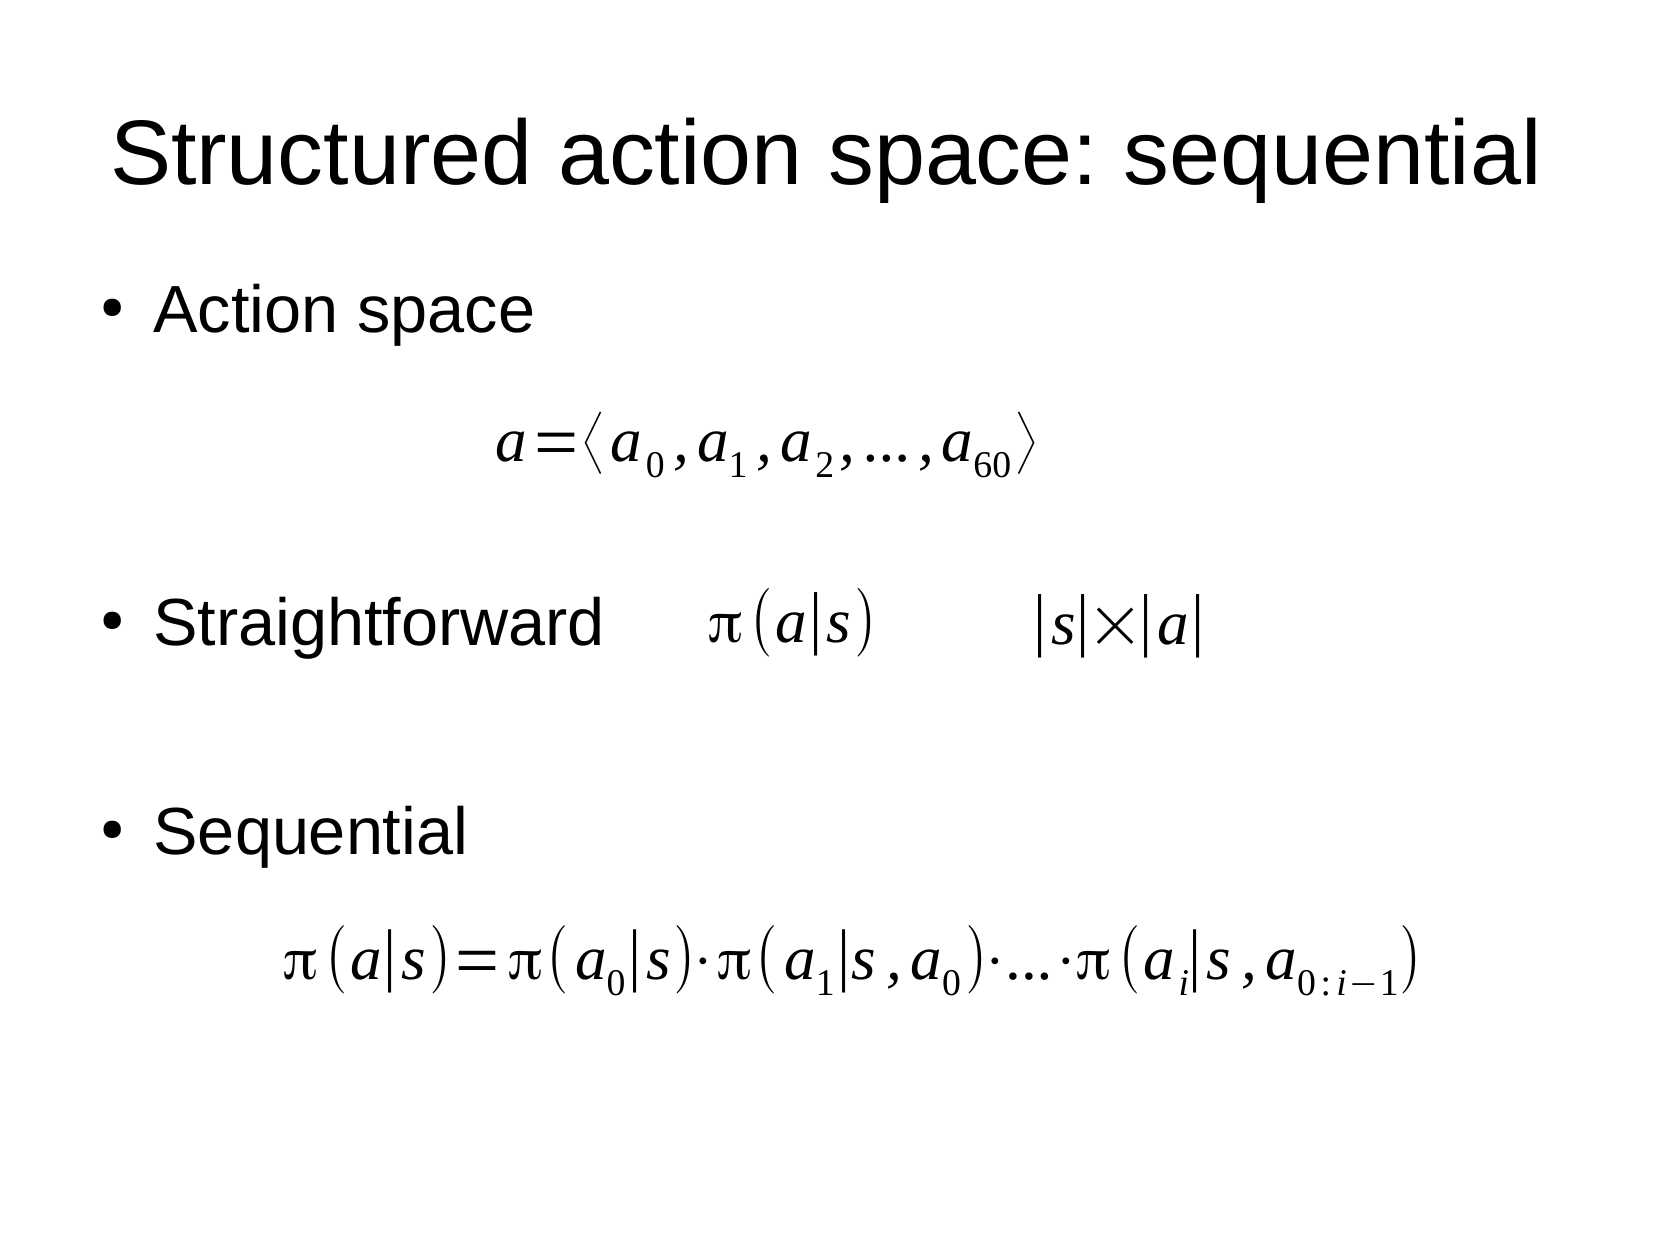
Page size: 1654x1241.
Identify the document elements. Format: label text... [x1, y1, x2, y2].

chart [1011, 589, 1227, 663]
list Action space Straightforward Sequential [82, 272, 1571, 992]
title Structured action space: sequential [82, 49, 1571, 257]
chart [267, 920, 1438, 1002]
chart [480, 406, 1056, 487]
chart [692, 583, 893, 660]
